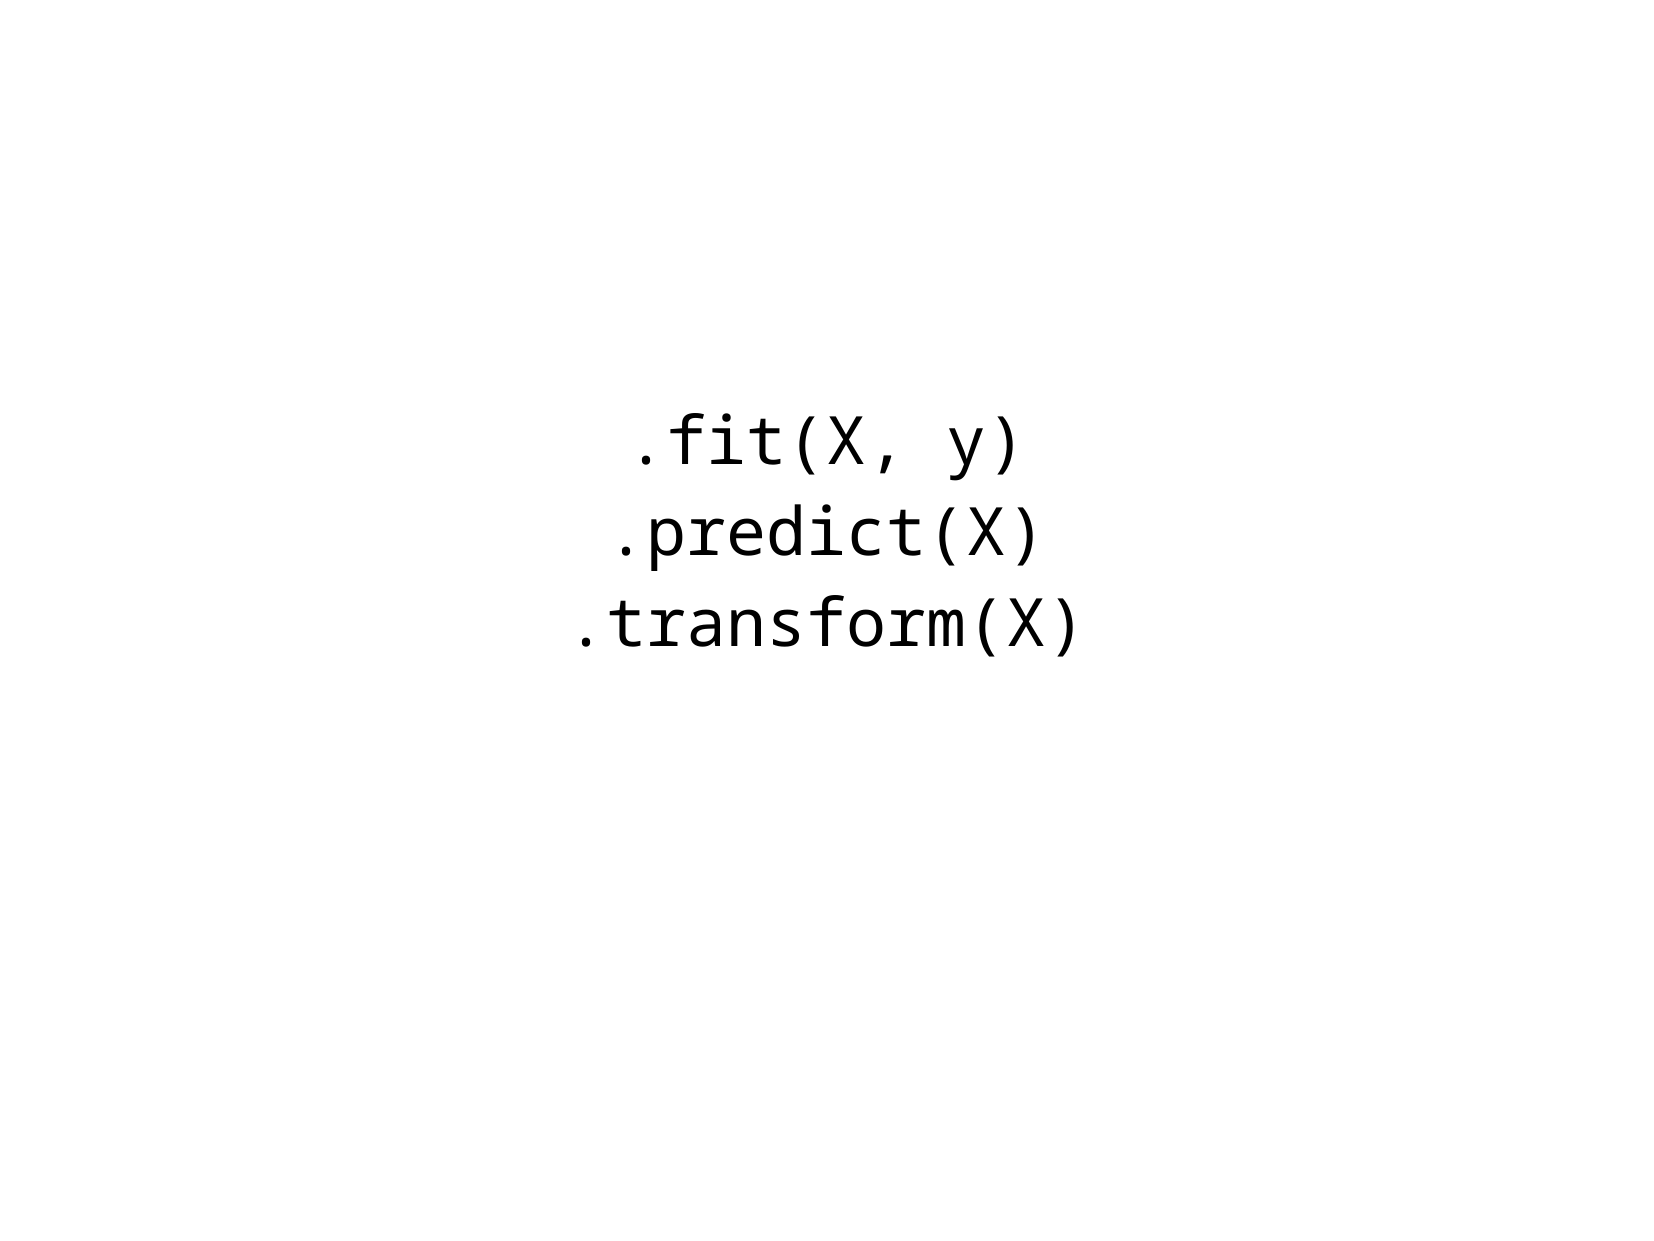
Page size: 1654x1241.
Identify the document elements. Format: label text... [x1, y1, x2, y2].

subtitle .fit(X, y) .predict(X) .transform(X) [82, 49, 1571, 1010]
